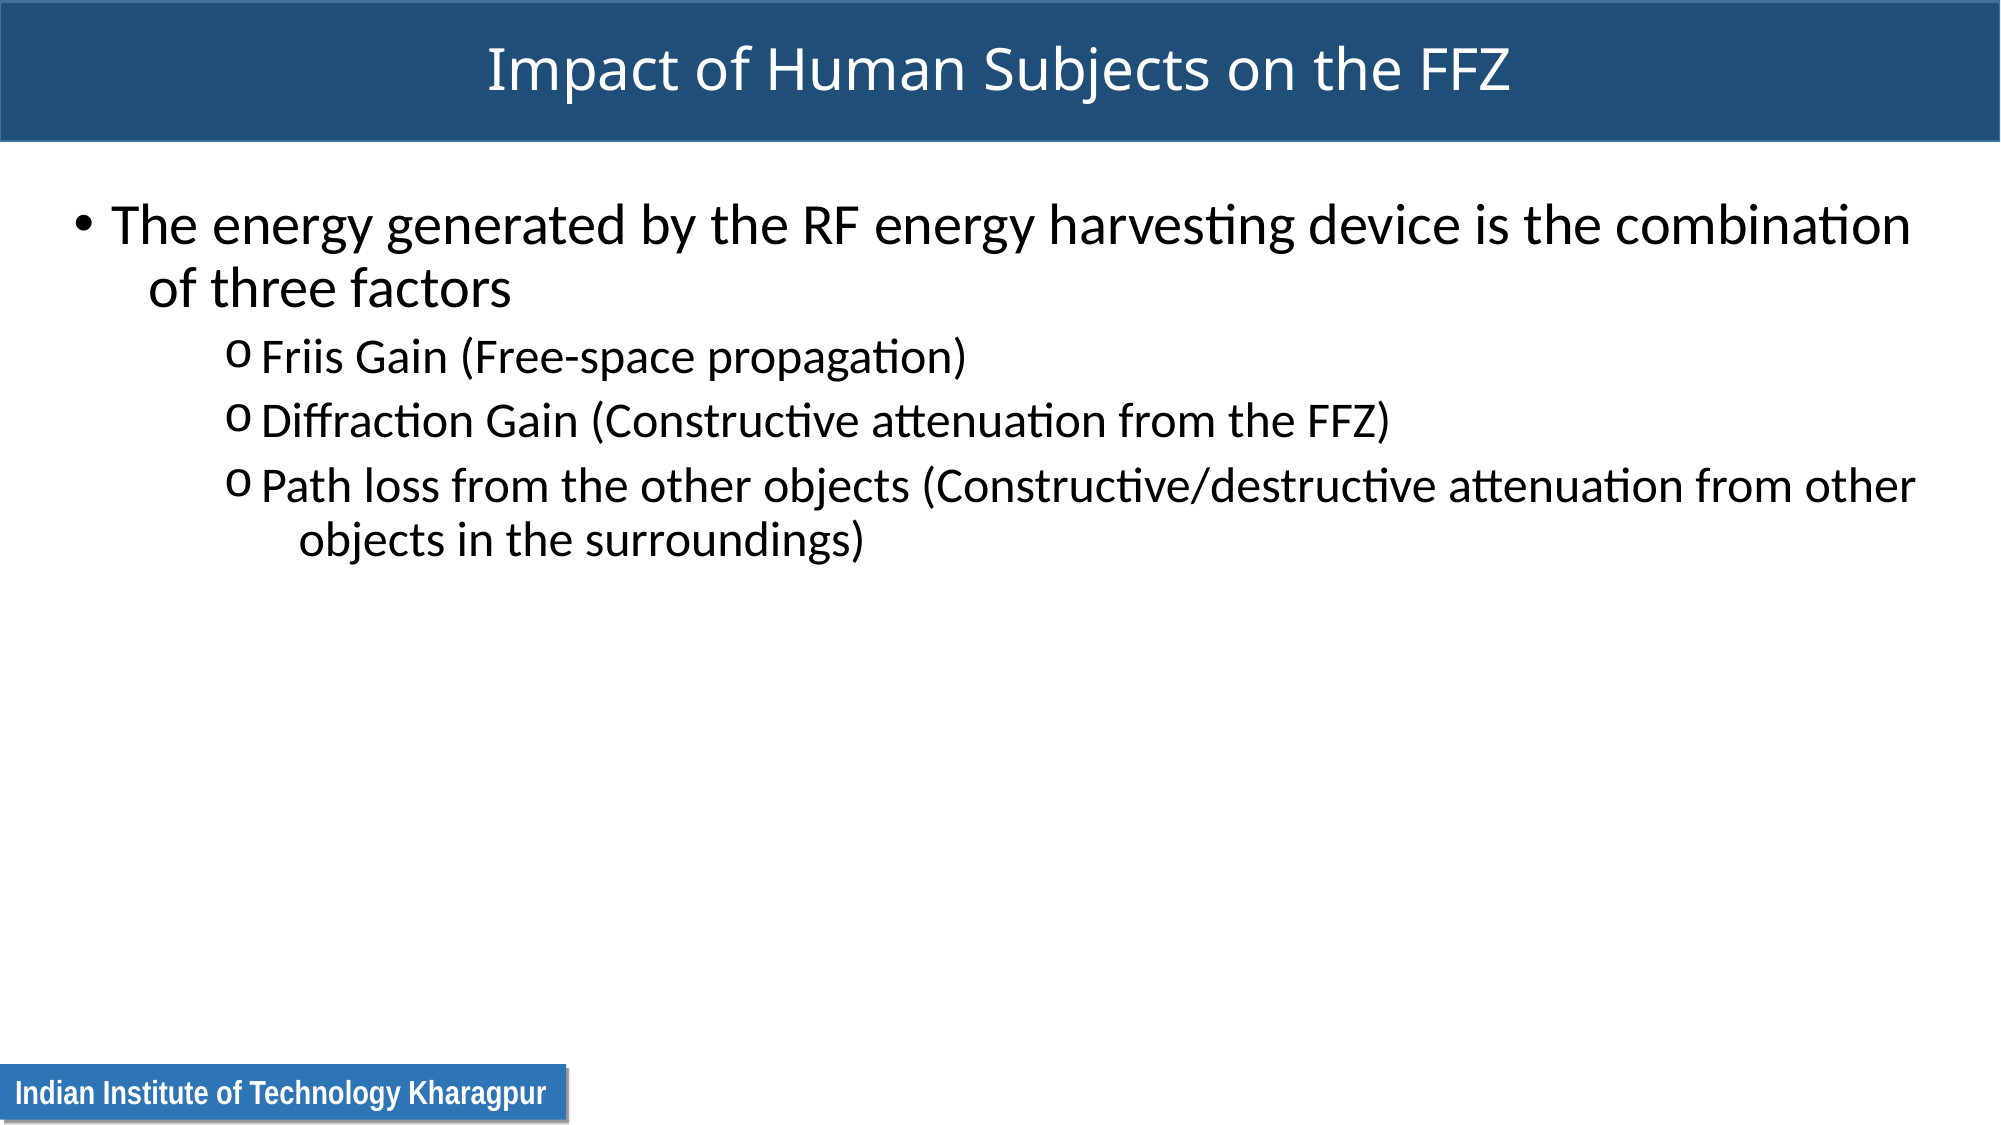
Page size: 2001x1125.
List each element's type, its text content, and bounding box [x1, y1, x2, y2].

list The energy generated by the RF energy harvesting device is the combination of three factors Friis Gain (Free-space propagation) Diffraction Gain (Constructive attenuation from the FFZ) Path loss from the other objects (Constructive/destructive attenuation from other objects in the surroundings) [58, 186, 1954, 1065]
title Impact of Human Subjects on the FFZ [0, 1, 2000, 141]
